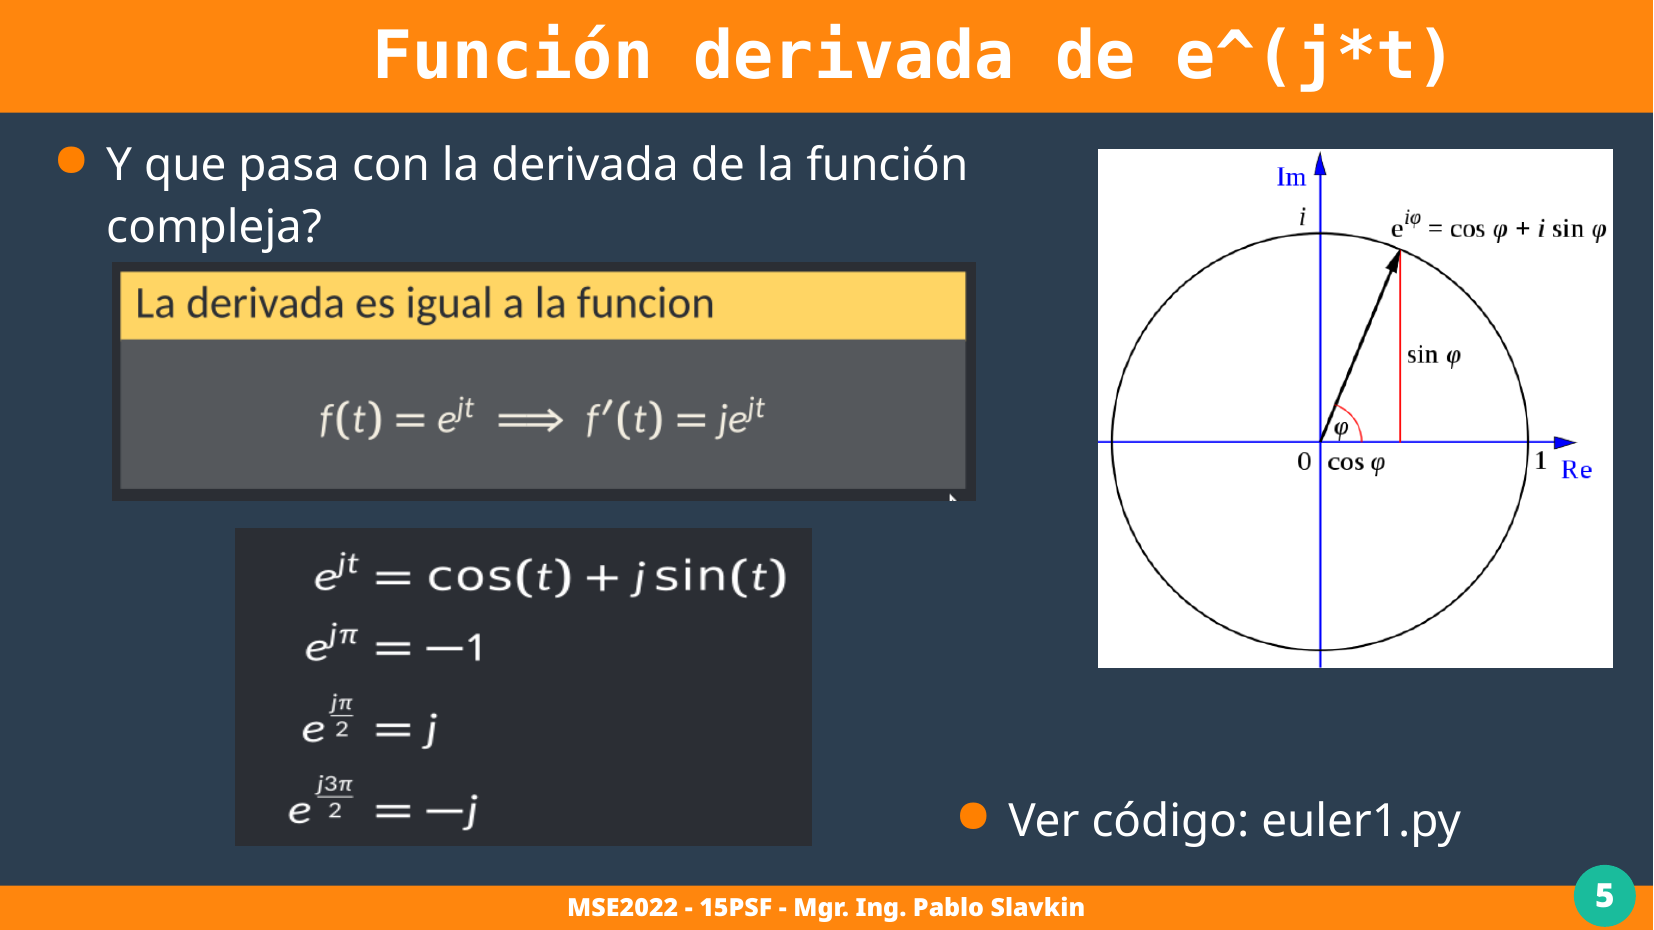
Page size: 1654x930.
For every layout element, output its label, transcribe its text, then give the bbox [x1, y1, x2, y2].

list Ver código: euler1.py [937, 787, 1653, 883]
list Y que pasa con la derivada de la función compleja? [35, 131, 976, 263]
picture [1098, 149, 1613, 668]
picture [112, 262, 976, 501]
picture [235, 528, 812, 846]
title Función derivada de e^(j*t) [371, 16, 1653, 113]
